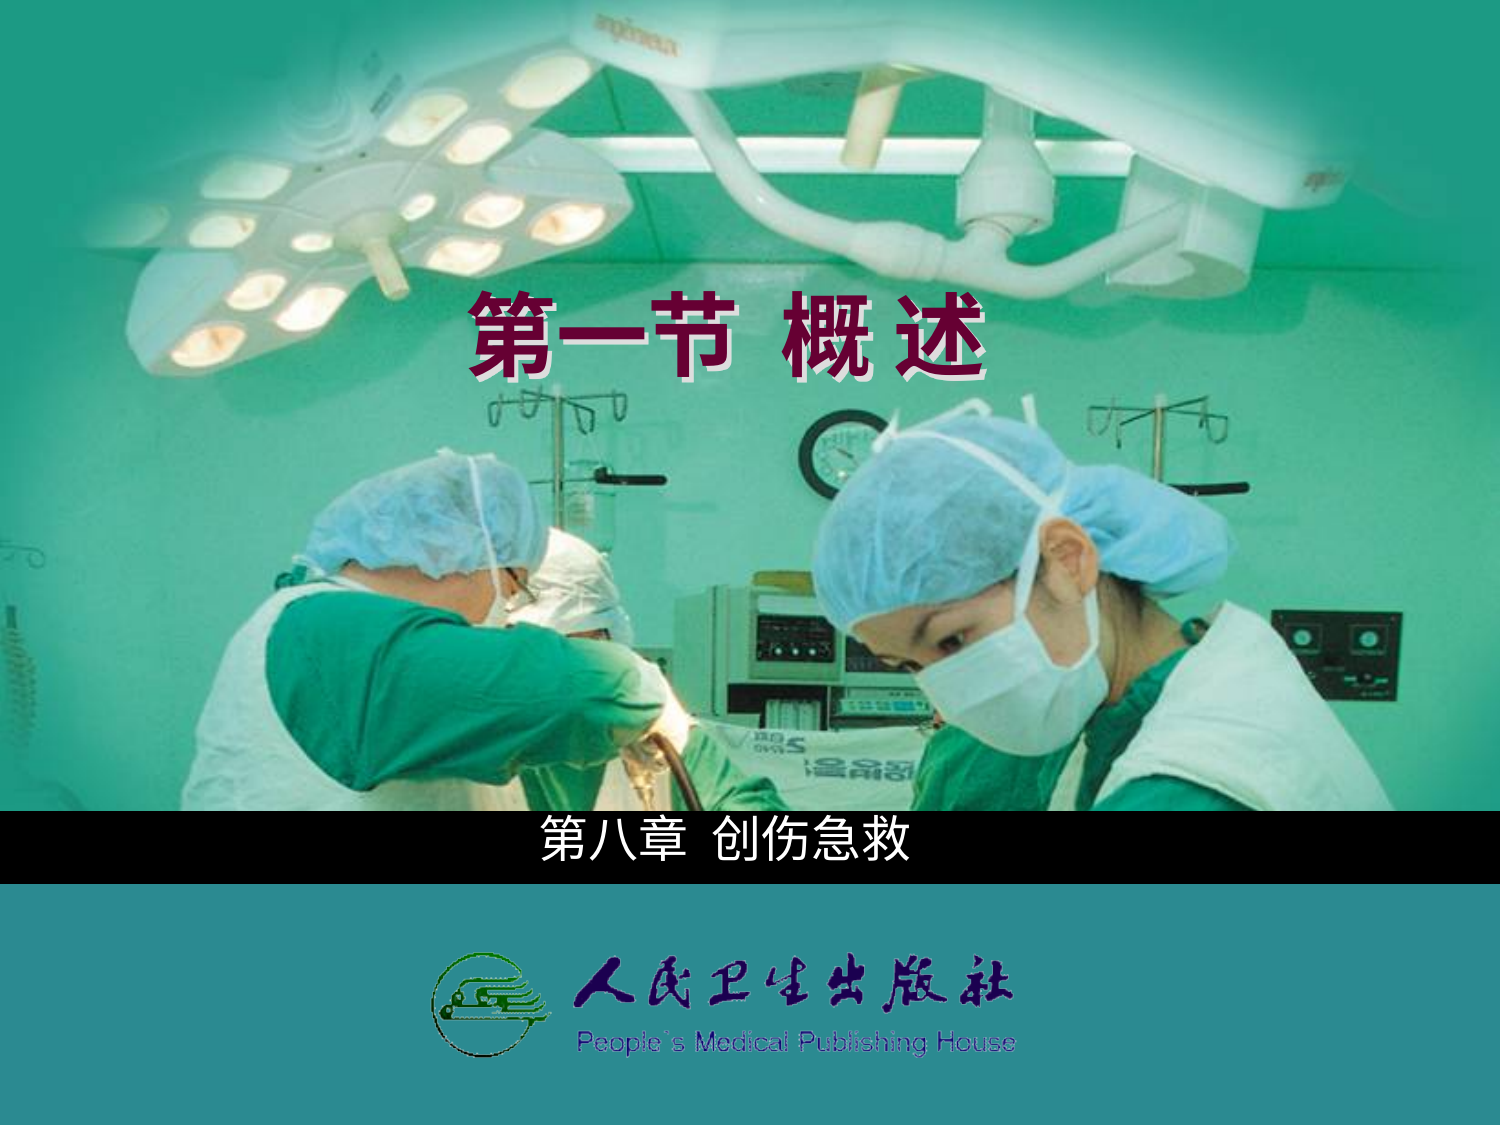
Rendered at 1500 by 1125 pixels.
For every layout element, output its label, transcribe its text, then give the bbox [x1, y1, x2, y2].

title 第一节 概 述 [287, 212, 1163, 454]
subtitle 第八章 创伤急救 [200, 800, 1251, 876]
